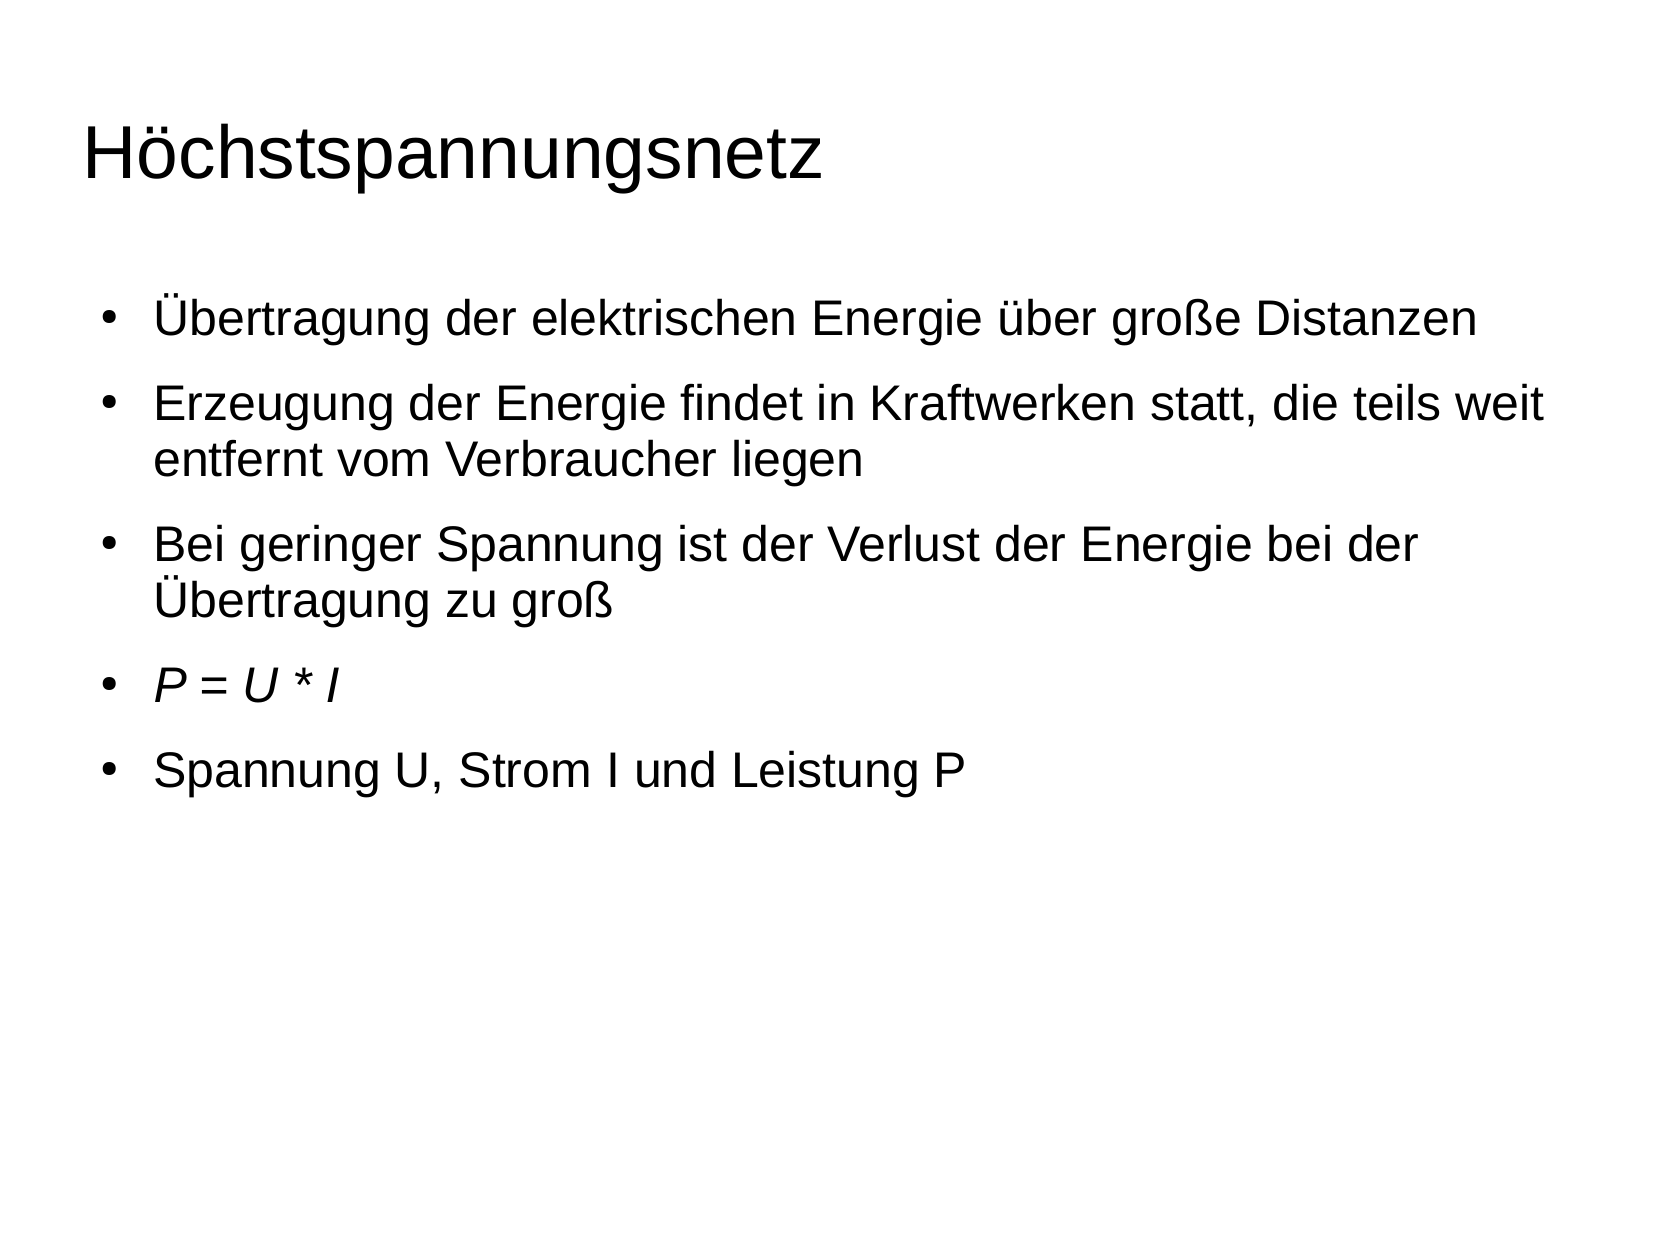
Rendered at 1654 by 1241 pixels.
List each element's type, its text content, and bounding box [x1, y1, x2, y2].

title Höchstspannungsnetz [82, 49, 1571, 257]
list Übertragung der elektrischen Energie über große Distanzen Erzeugung der Energie findet in Kraftwerken statt, die teils weit entfernt vom Verbraucher liegen Bei geringer Spannung ist der Verlust der Energie bei der Übertragung zu groß P = U * I Spannung U, Strom I und Leistung P [82, 290, 1571, 1109]
